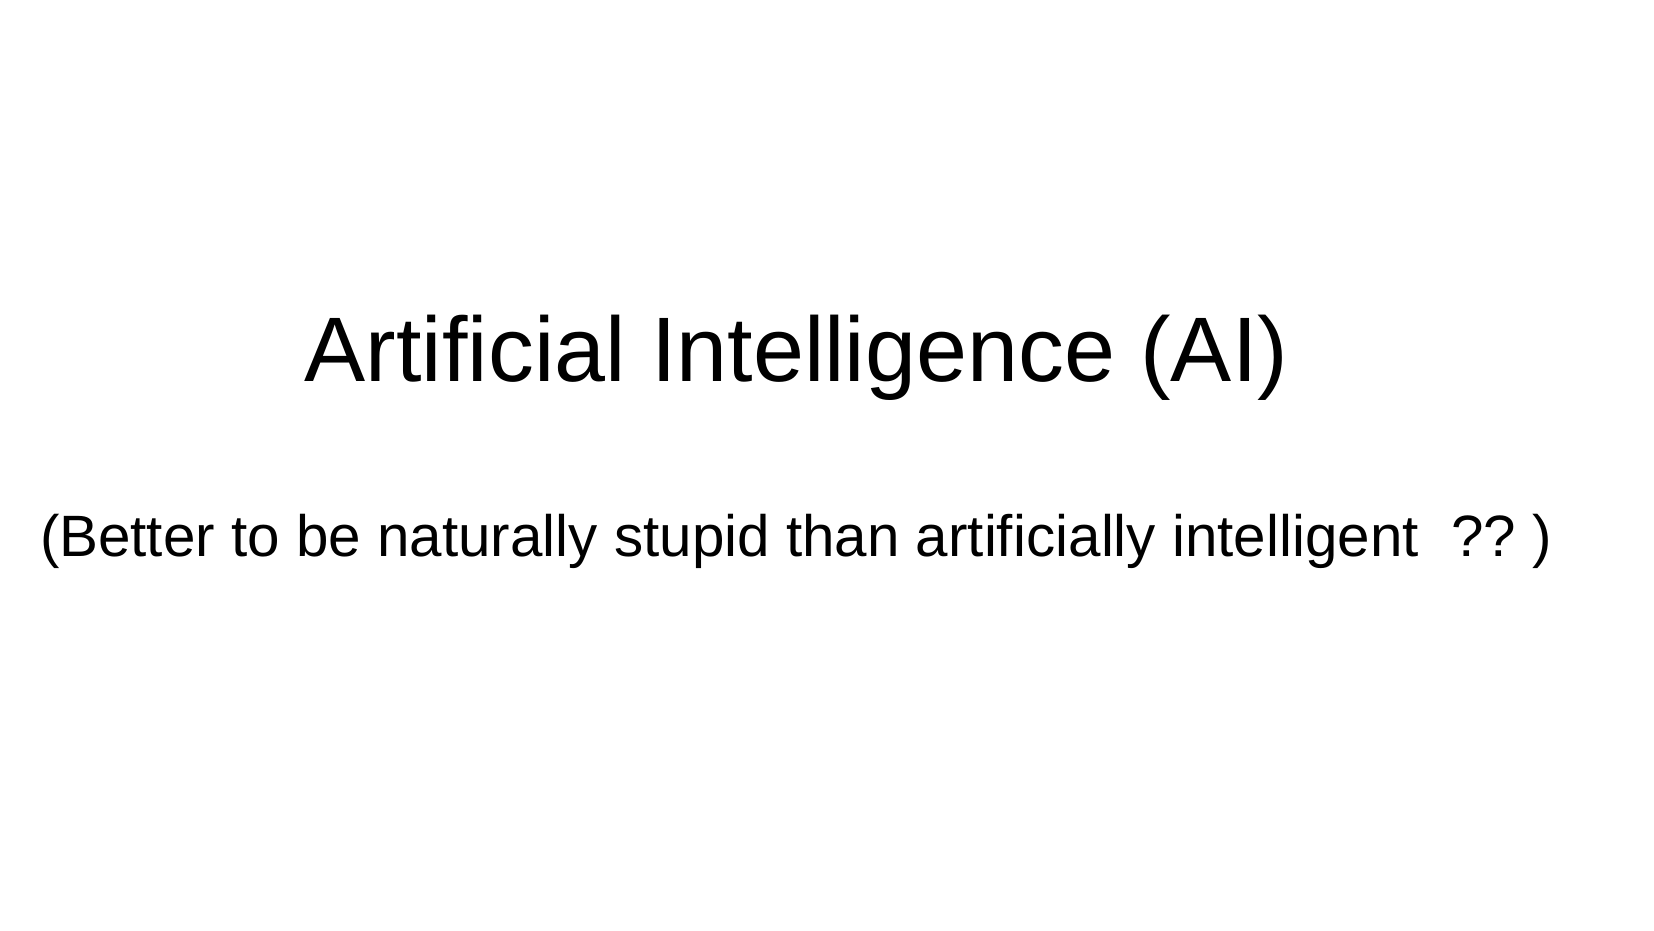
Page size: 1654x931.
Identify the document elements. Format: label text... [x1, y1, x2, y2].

title Artificial Intelligence (AI) (Better to be naturally stupid than artificially intelligent ?? ) [29, 265, 1565, 601]
